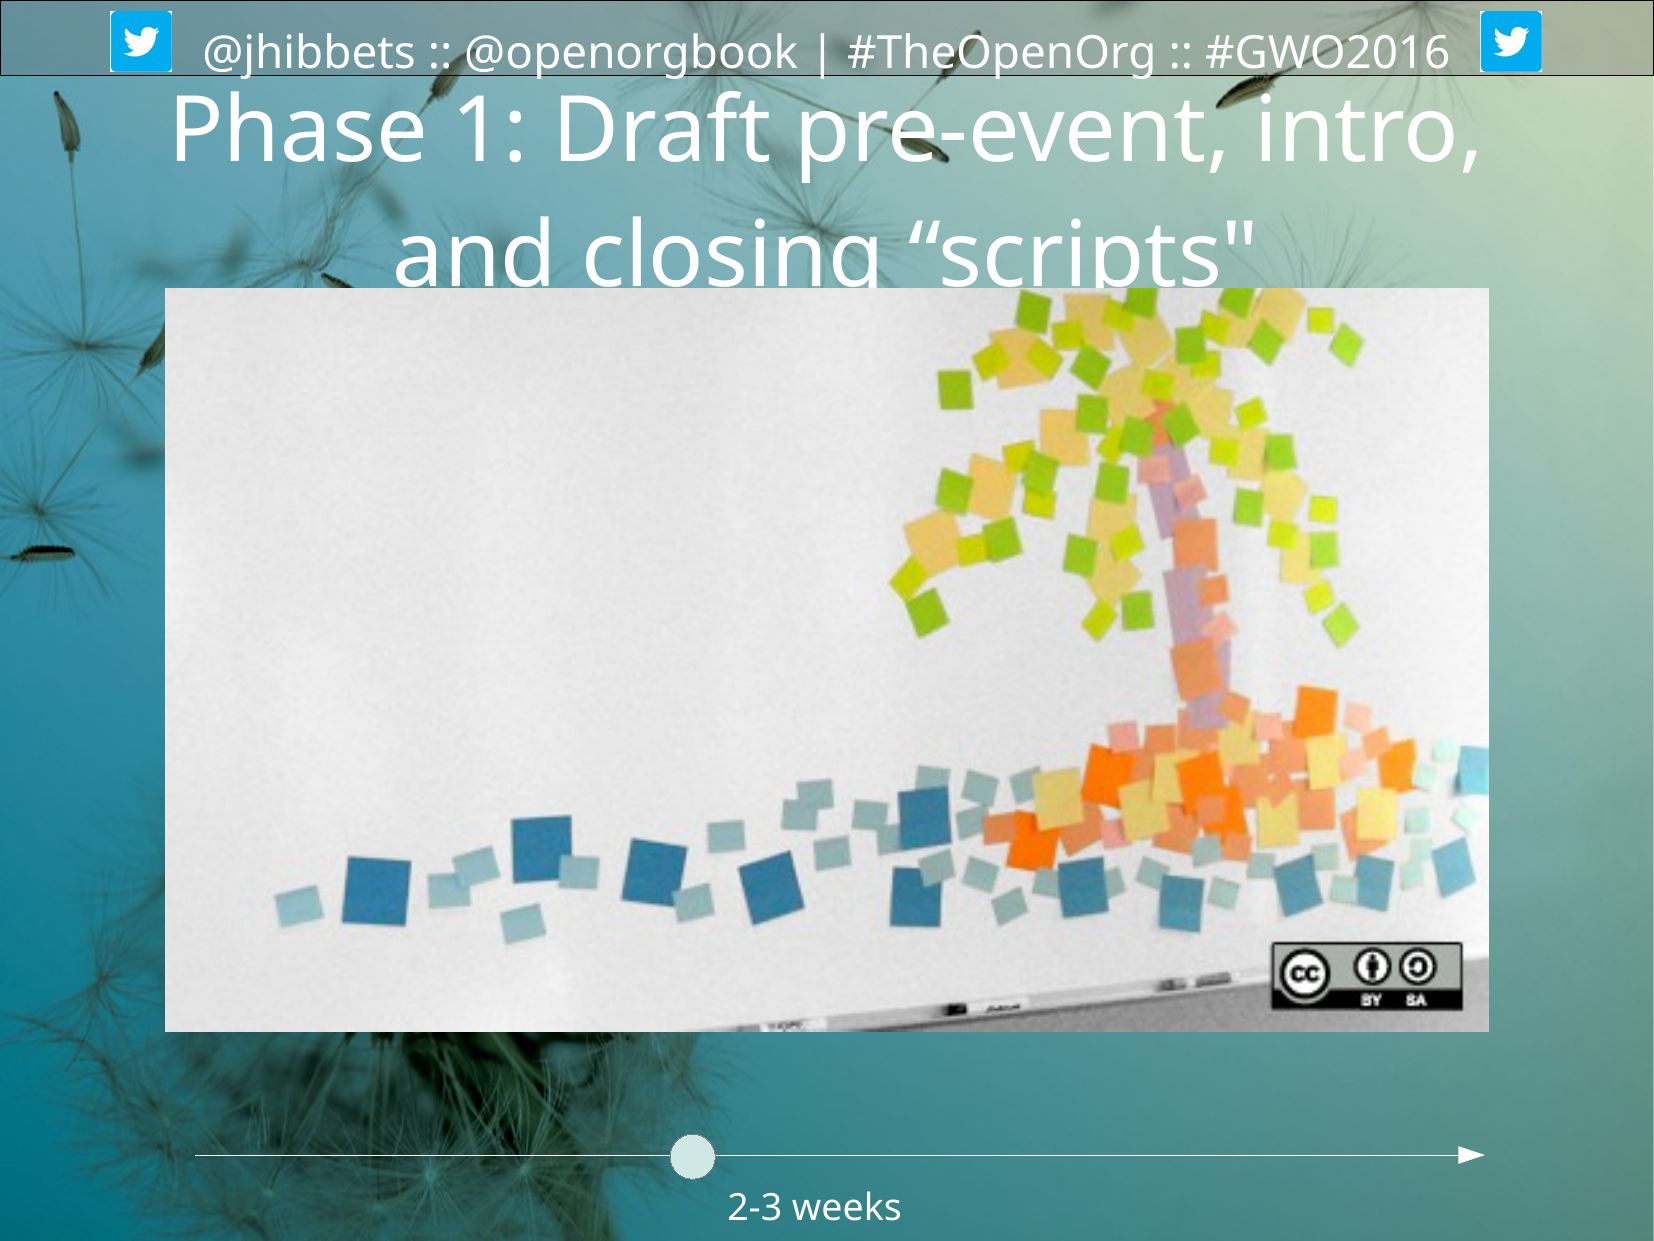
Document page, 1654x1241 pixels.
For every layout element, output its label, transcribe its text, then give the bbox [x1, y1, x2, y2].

title Phase 1: Draft pre-event, intro, and closing “scripts" [82, 84, 1571, 292]
text_box 2-3 weeks [712, 1173, 917, 1226]
picture [125, 27, 158, 56]
picture [1495, 27, 1528, 56]
picture [0, 76, 1654, 1241]
text_box [670, 1134, 716, 1180]
picture [1480, 11, 1484, 72]
picture [110, 11, 114, 72]
